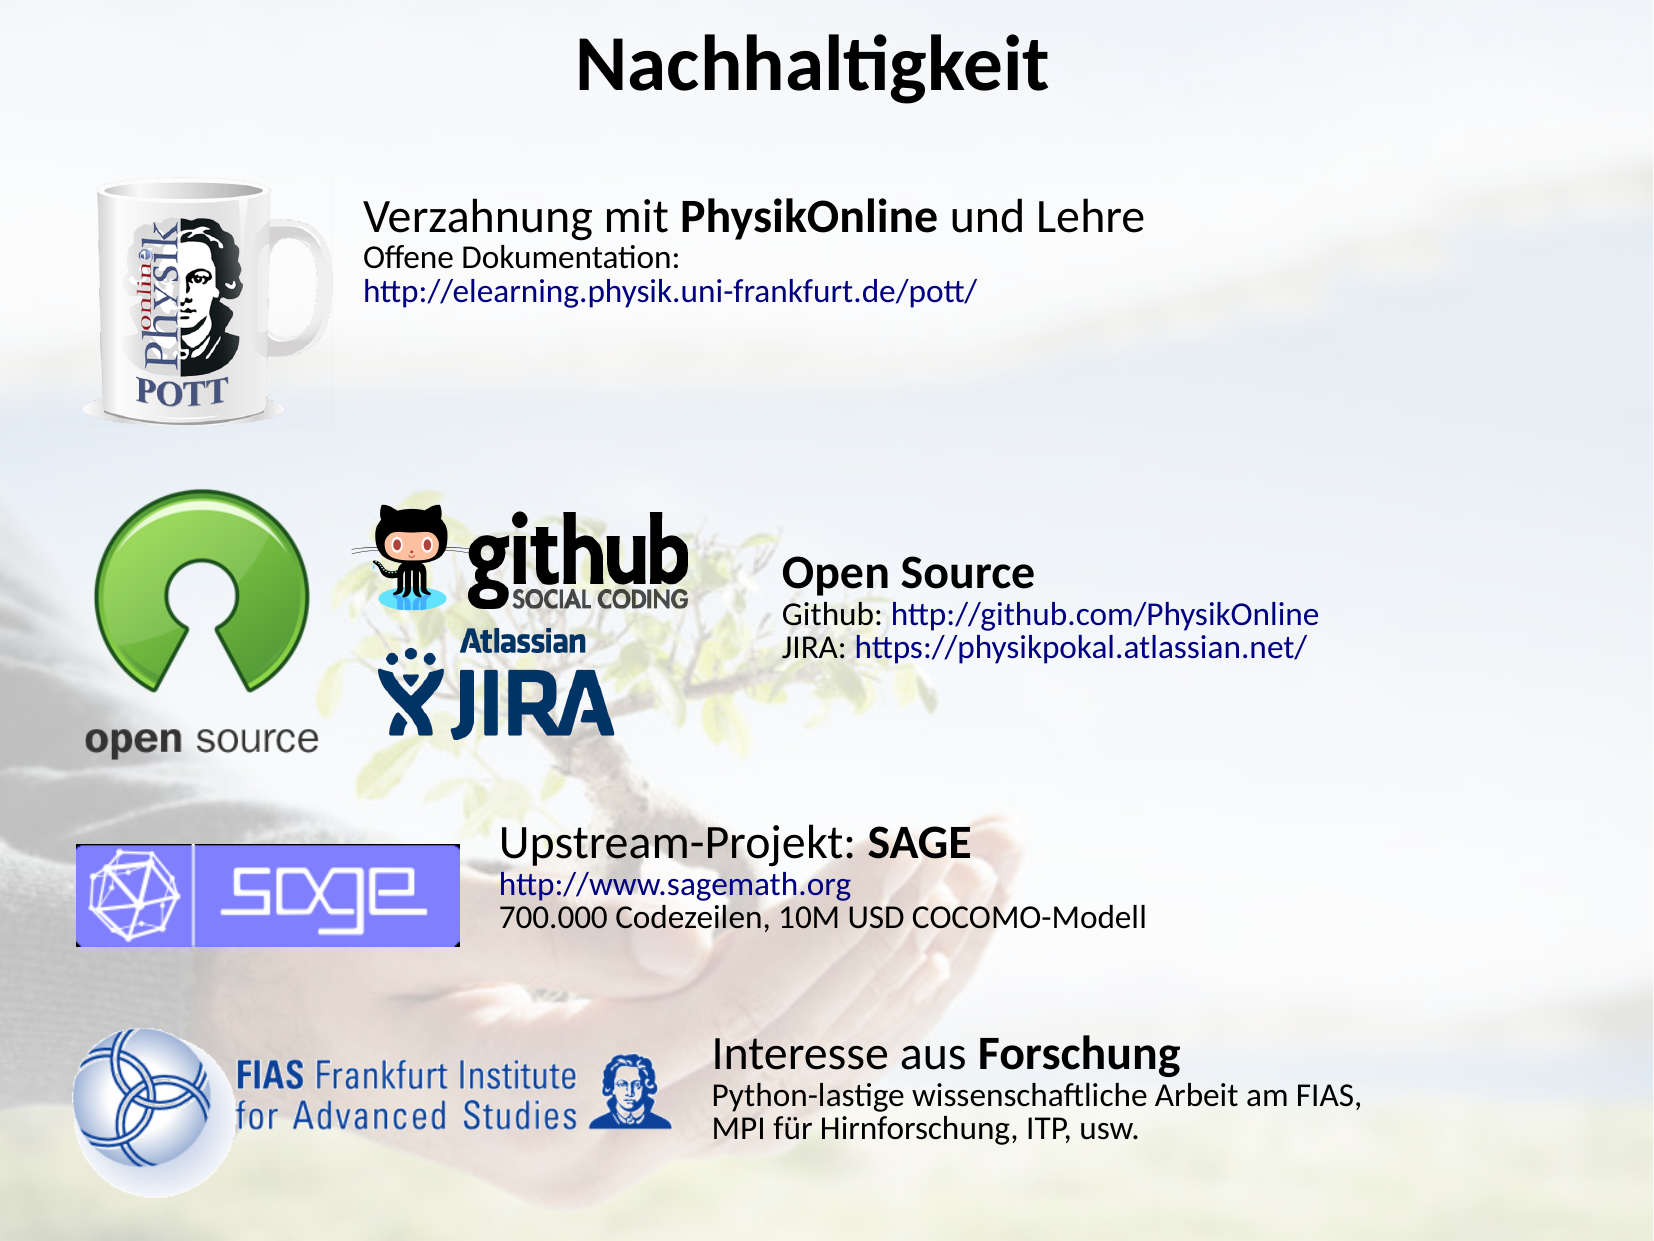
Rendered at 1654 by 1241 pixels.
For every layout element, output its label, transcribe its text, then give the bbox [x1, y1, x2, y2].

text_box Verzahnung mit PhysikOnline und Lehre Offene Dokumentation: http://elearning.physik.uni-frankfurt.de/pott/ [348, 188, 1359, 385]
text_box Open Source Github: http://github.com/PhysikOnline JIRA: https://physikpokal.atlassian.net/ [767, 545, 1441, 701]
text_box Interesse aus Forschung Python-lastige wissenschaftliche Arbeit am FIAS, MPI für Hirnforschung, ITP, usw. [696, 1026, 1394, 1182]
text_box Nachhaltigkeit [561, 23, 1093, 136]
picture [0, 0, 1654, 1241]
text_box Upstream-Projekt: SAGE http://www.sagemath.org 700.000 Codezeilen, 10M USD COCOMO-Modell [484, 814, 1182, 971]
